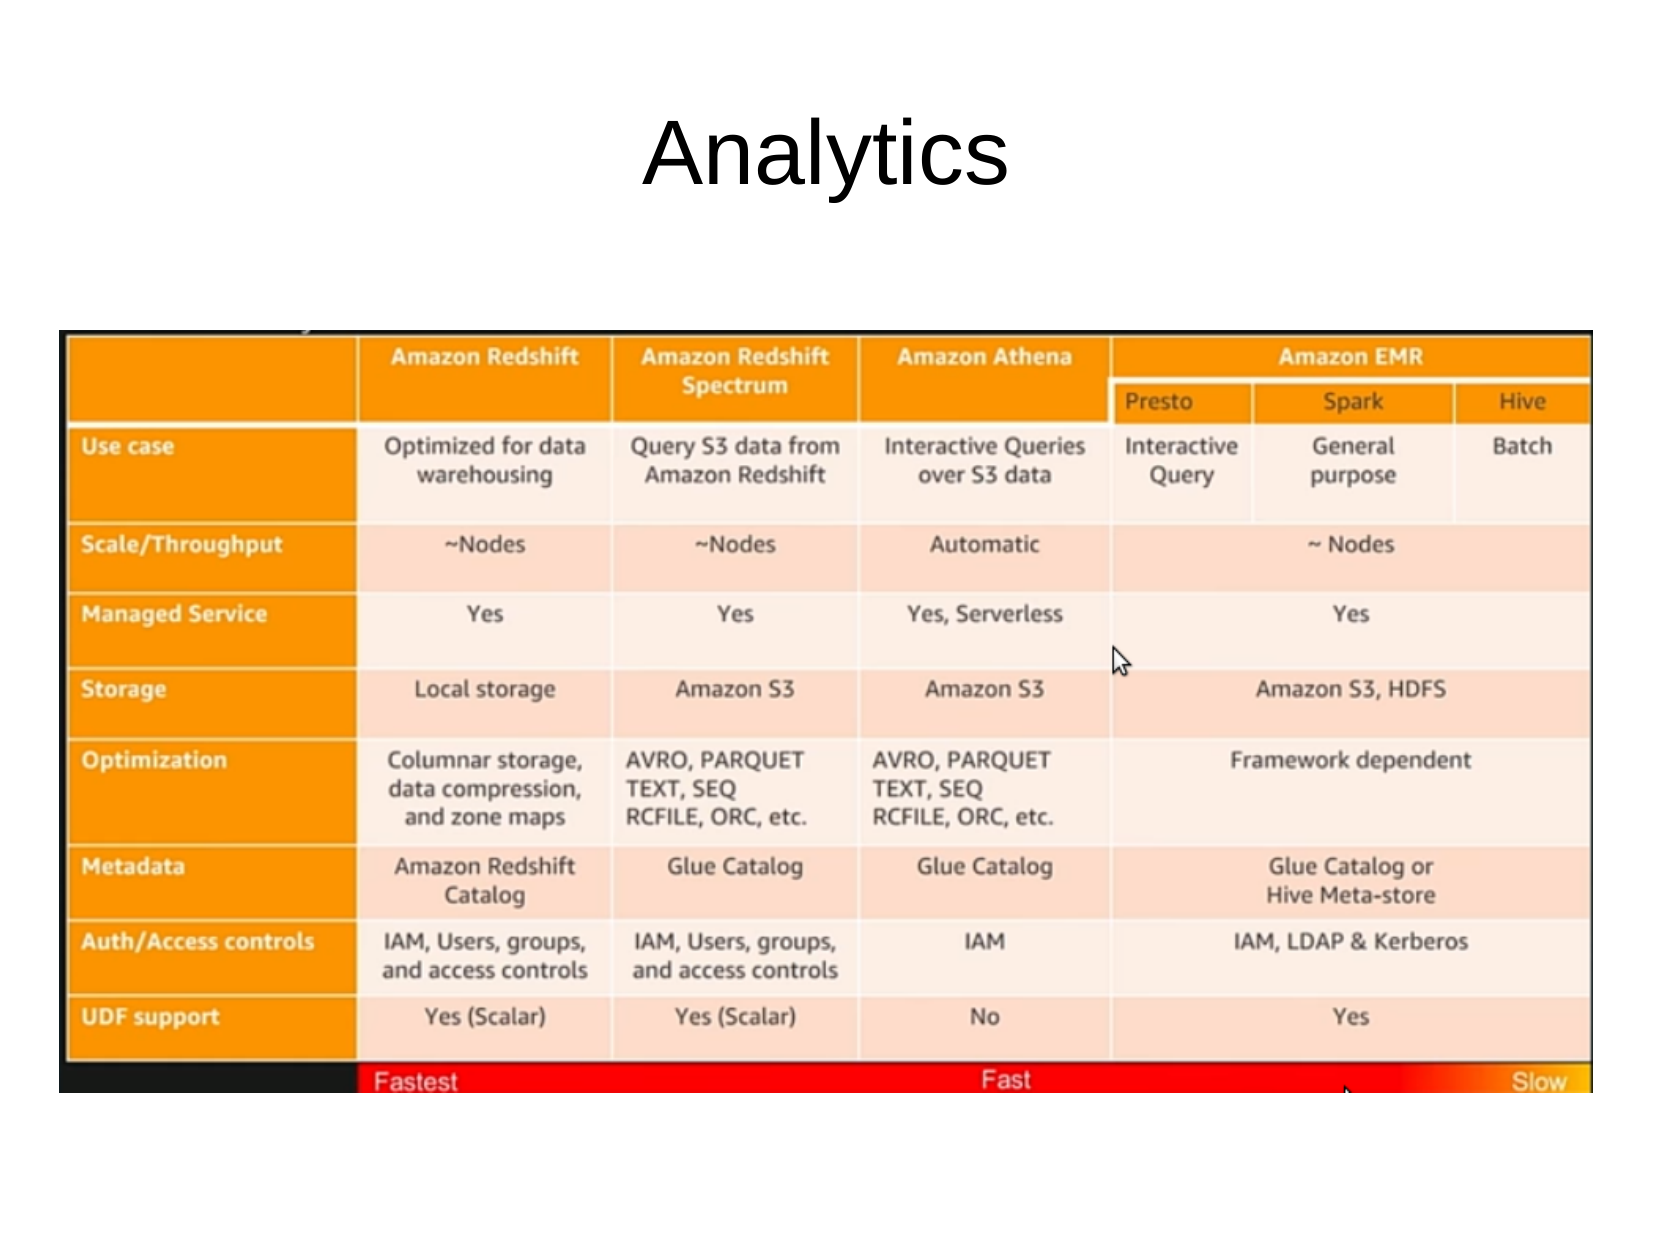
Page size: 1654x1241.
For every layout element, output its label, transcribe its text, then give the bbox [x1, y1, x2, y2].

title Analytics [82, 49, 1571, 257]
picture [59, 330, 1593, 1093]
